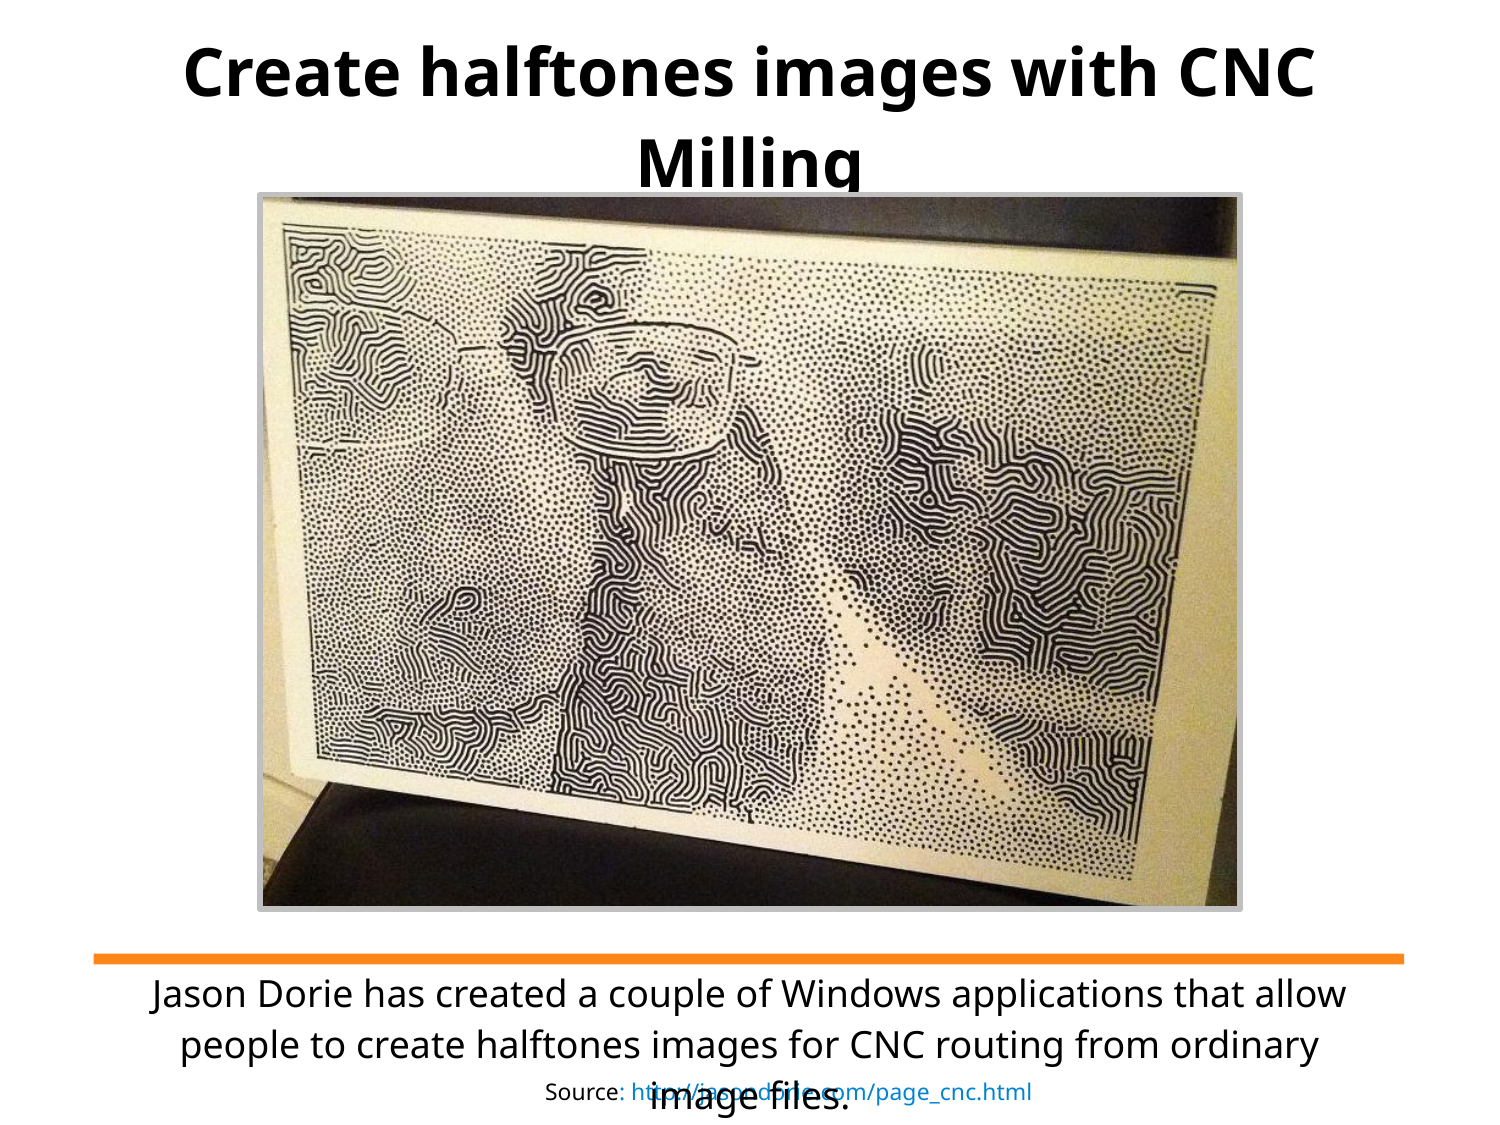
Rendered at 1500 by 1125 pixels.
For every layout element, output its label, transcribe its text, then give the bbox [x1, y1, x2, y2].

text_box Source: http://jasondorie.com/page_cnc.html [530, 1073, 997, 1125]
text_box Jason Dorie has created a couple of Windows applications that allow people to create halftones images for CNC routing from ordinary image files. [109, 960, 1391, 1073]
picture [0, 0, 1500, 1125]
title Create halftones images with CNC Milling [75, 44, 1426, 188]
